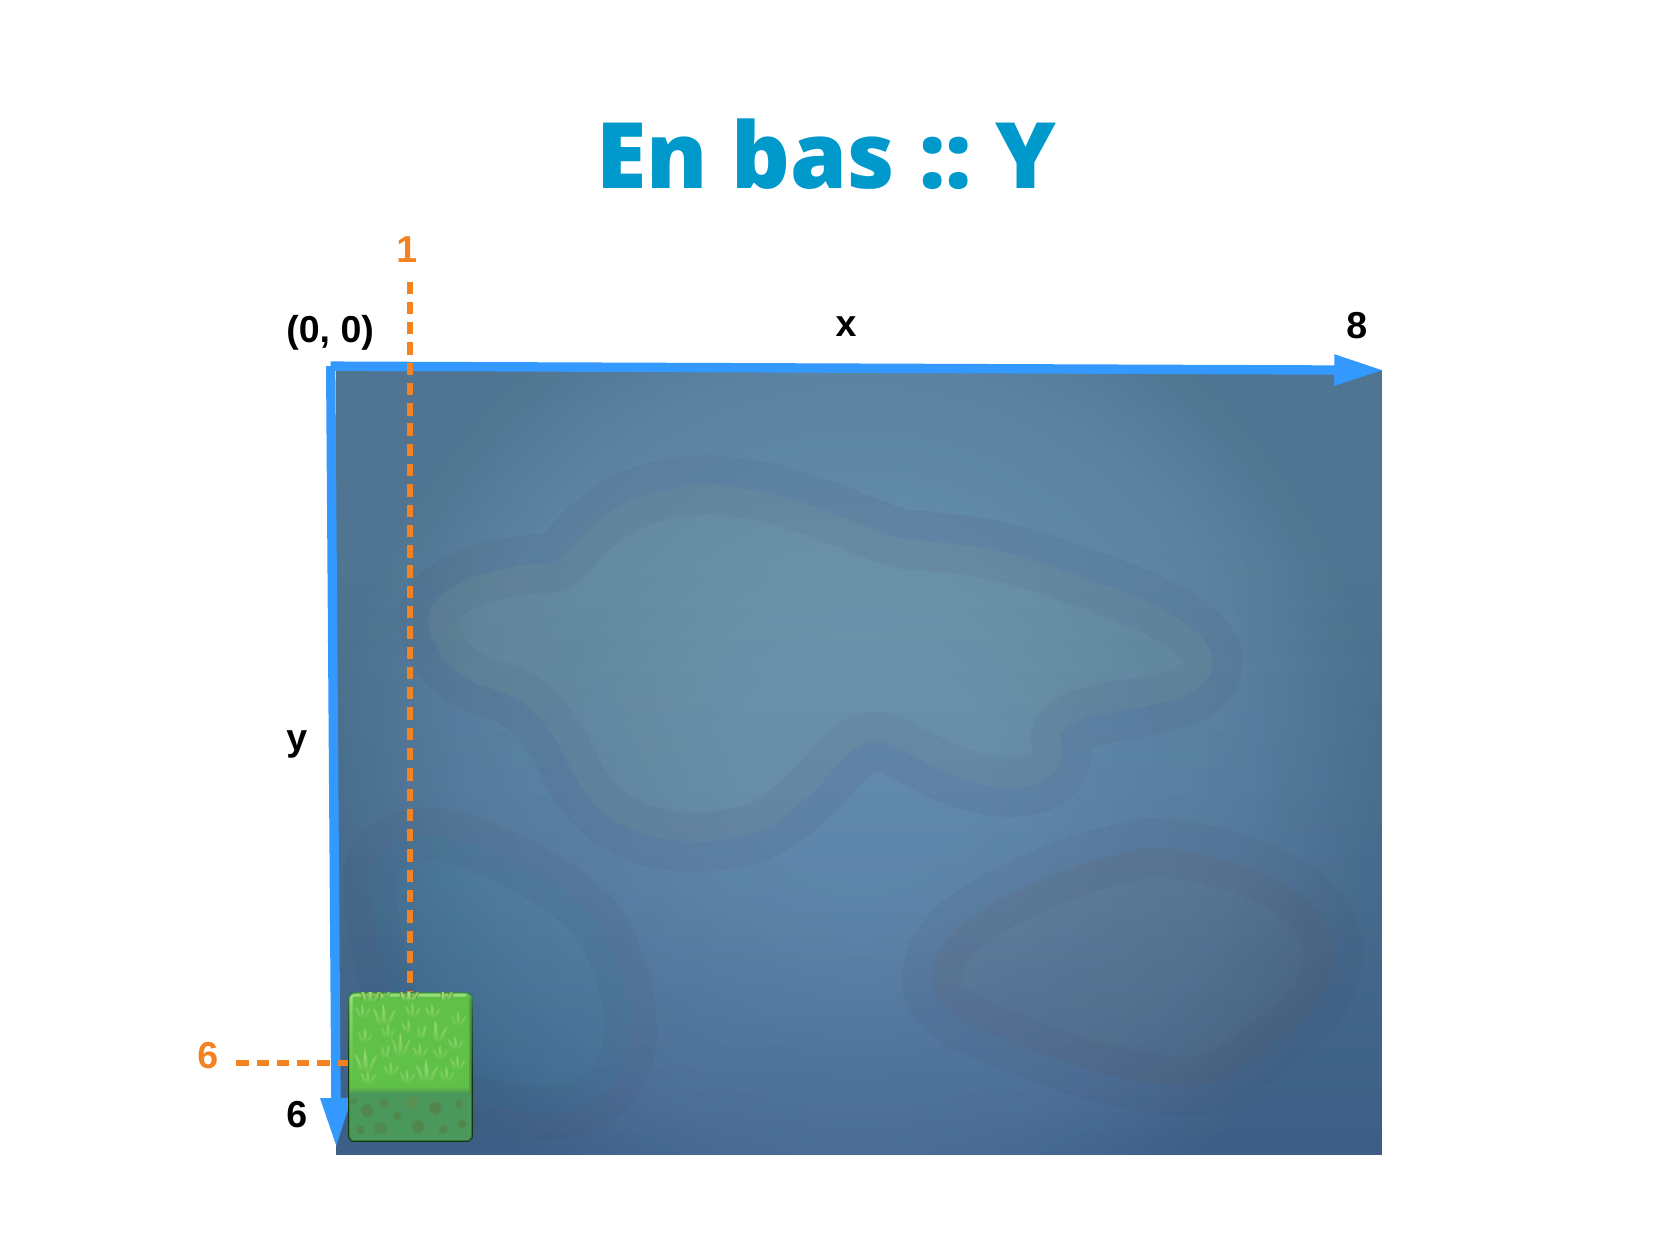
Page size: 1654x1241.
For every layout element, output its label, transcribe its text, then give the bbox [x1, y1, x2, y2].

text_box 6 [271, 1086, 367, 1146]
text_box 8 [1122, 297, 1382, 355]
text_box (0, 0) [271, 301, 390, 361]
title En bas :: Y [82, 49, 1571, 257]
text_box 6 [182, 1027, 237, 1089]
text_box 1 [381, 221, 436, 282]
text_box y [271, 708, 319, 792]
picture [336, 371, 1382, 1155]
text_box x [820, 295, 869, 378]
